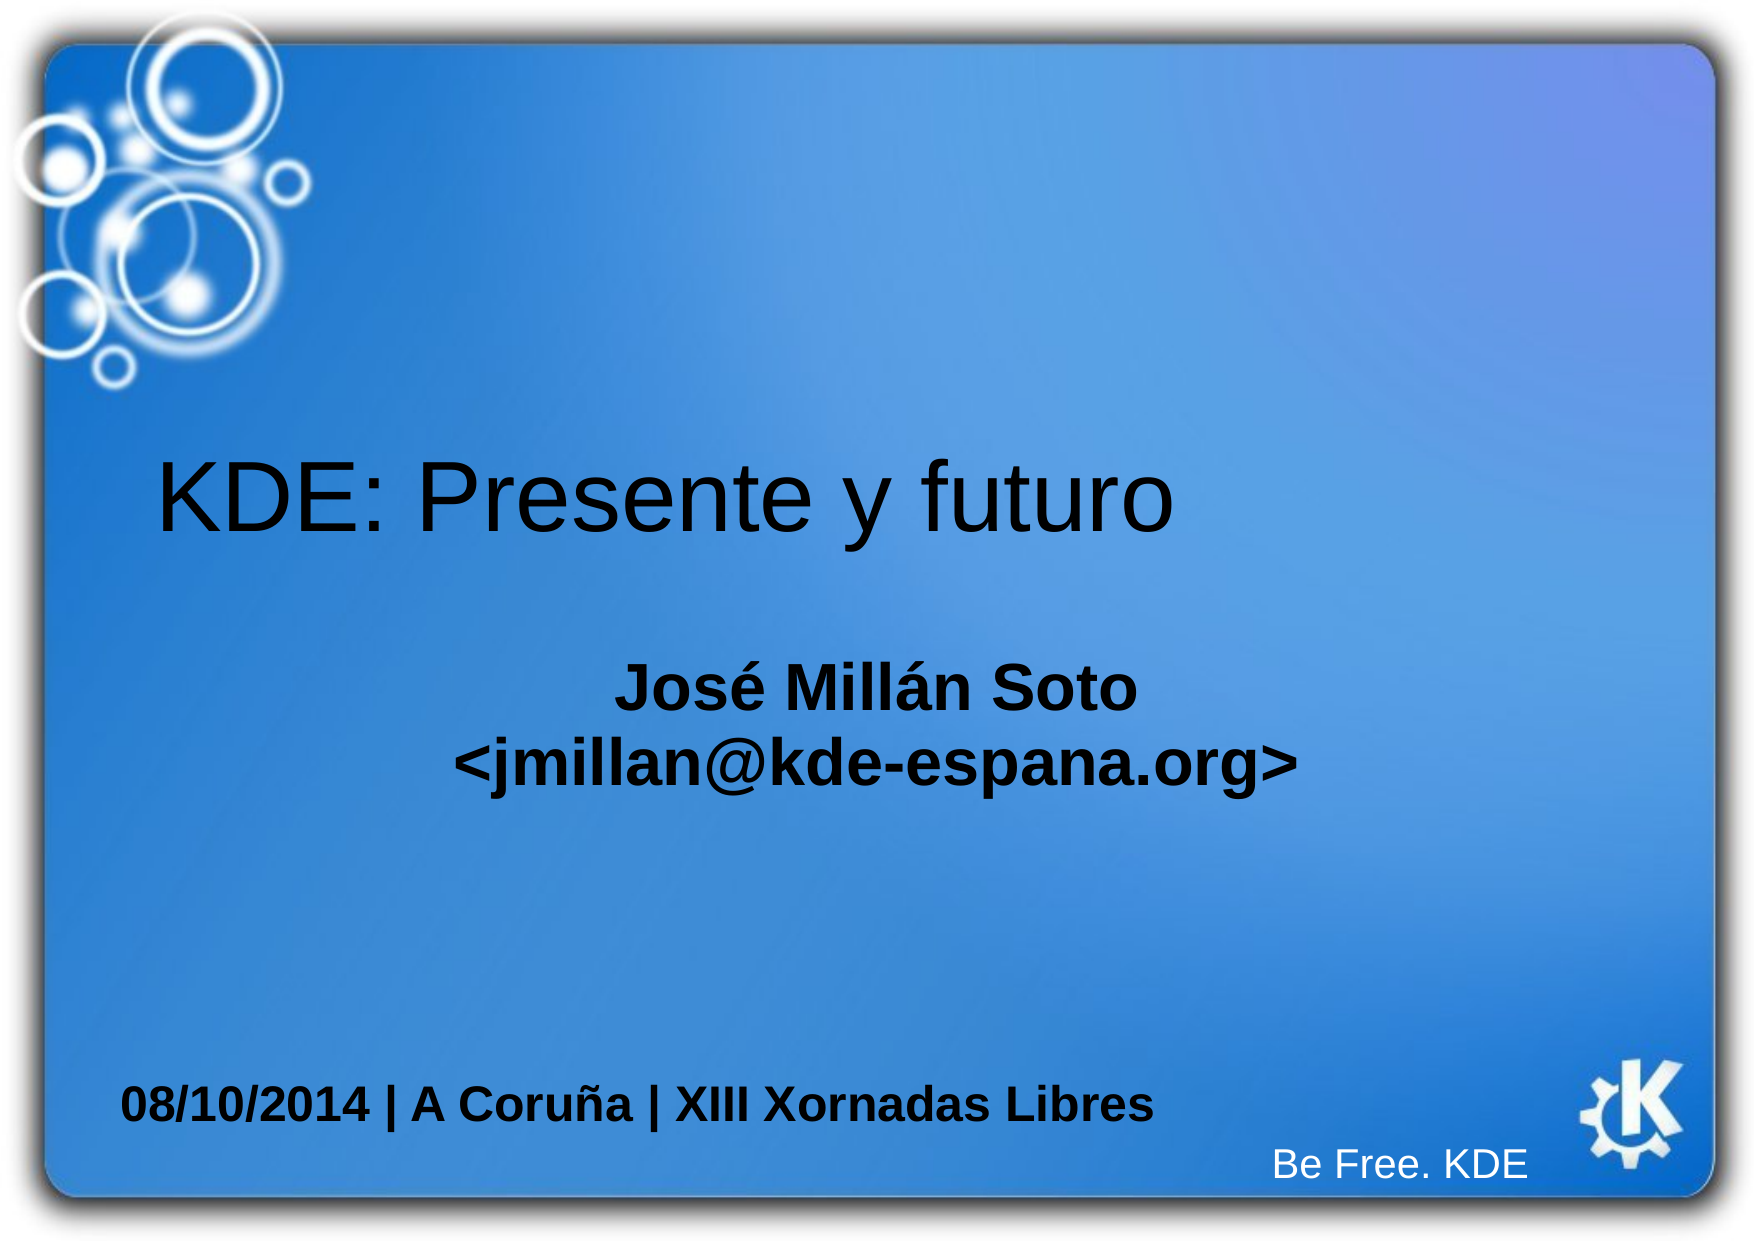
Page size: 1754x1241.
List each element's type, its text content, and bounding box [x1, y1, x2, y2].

text_box José Millán Soto <jmillan@kde-espana.org> [140, 642, 1614, 879]
text_box 08/10/2014 | A Coruña | XIII Xornadas Libres [105, 1068, 1557, 1181]
title KDE: Presente y futuro [140, 434, 1614, 608]
picture [0, 0, 1754, 1241]
